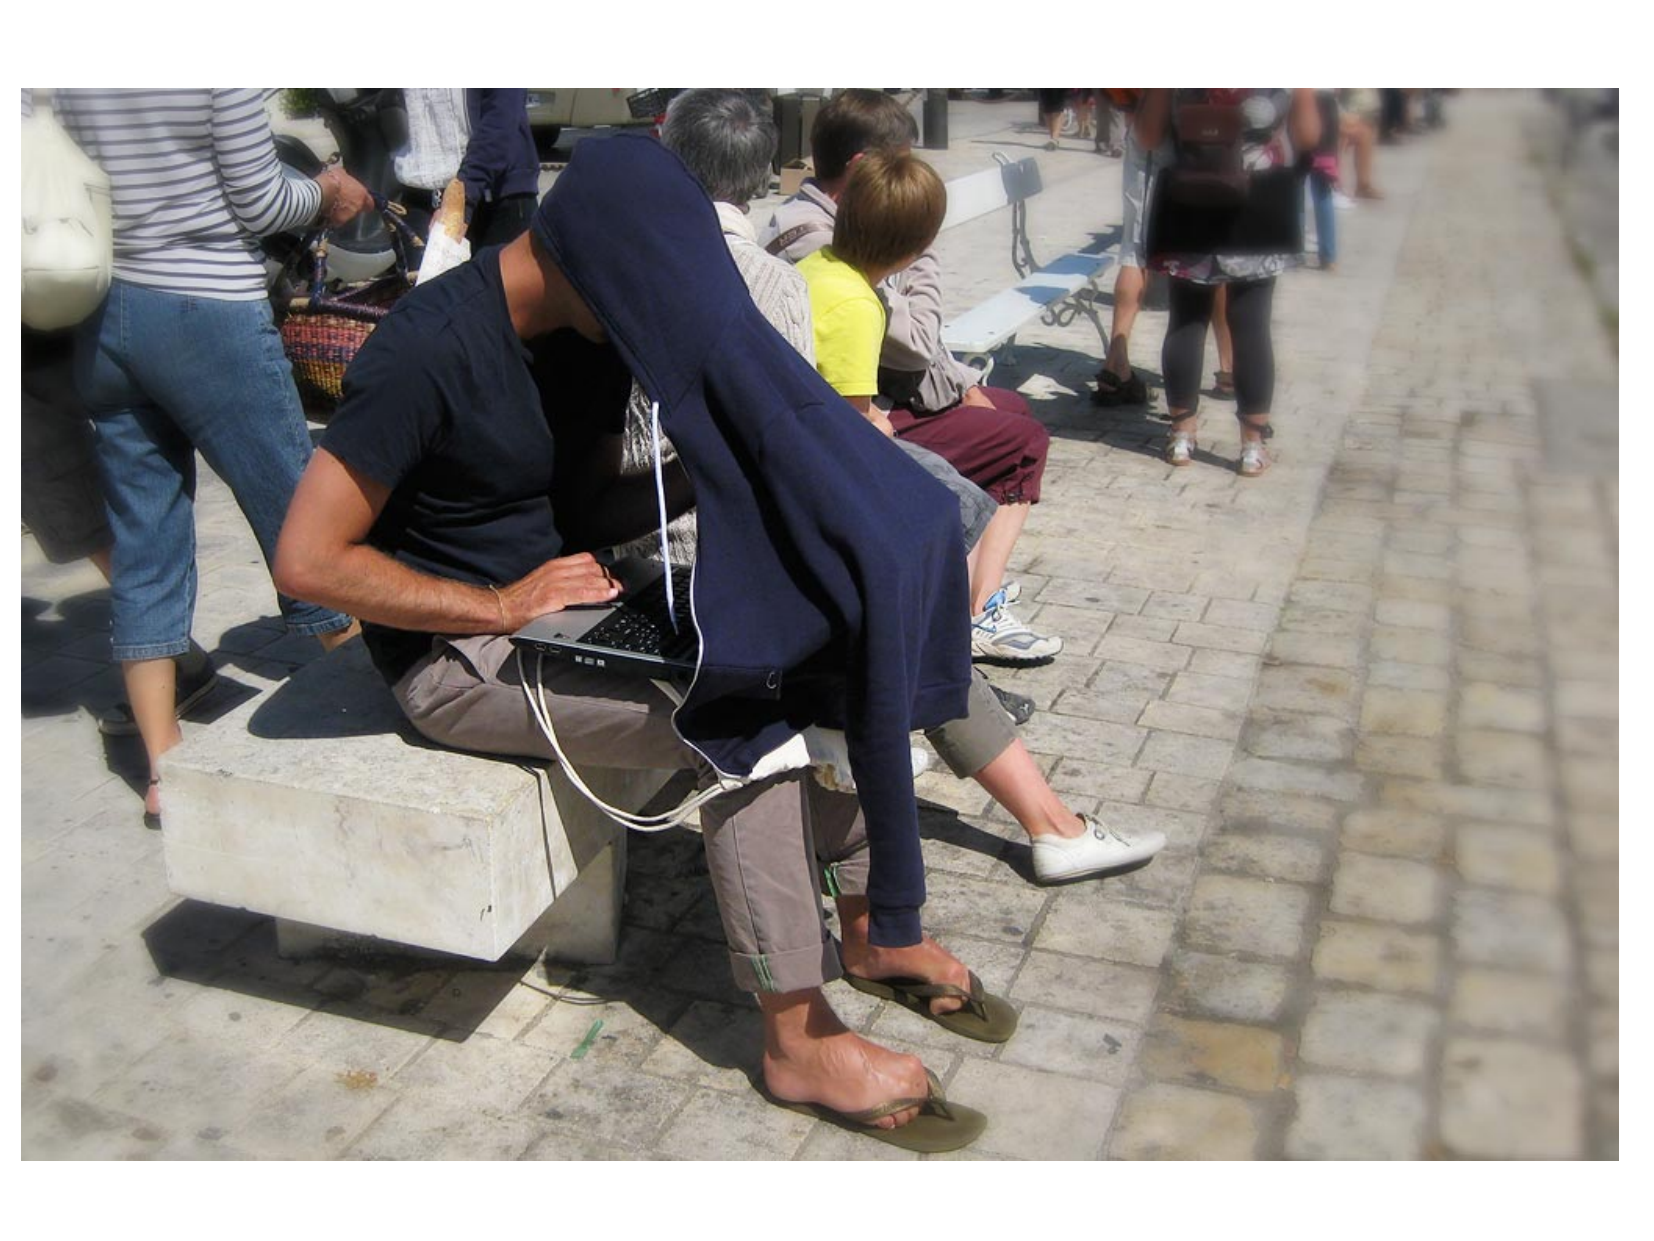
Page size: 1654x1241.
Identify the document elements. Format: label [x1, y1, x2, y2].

picture [21, 88, 1619, 1161]
